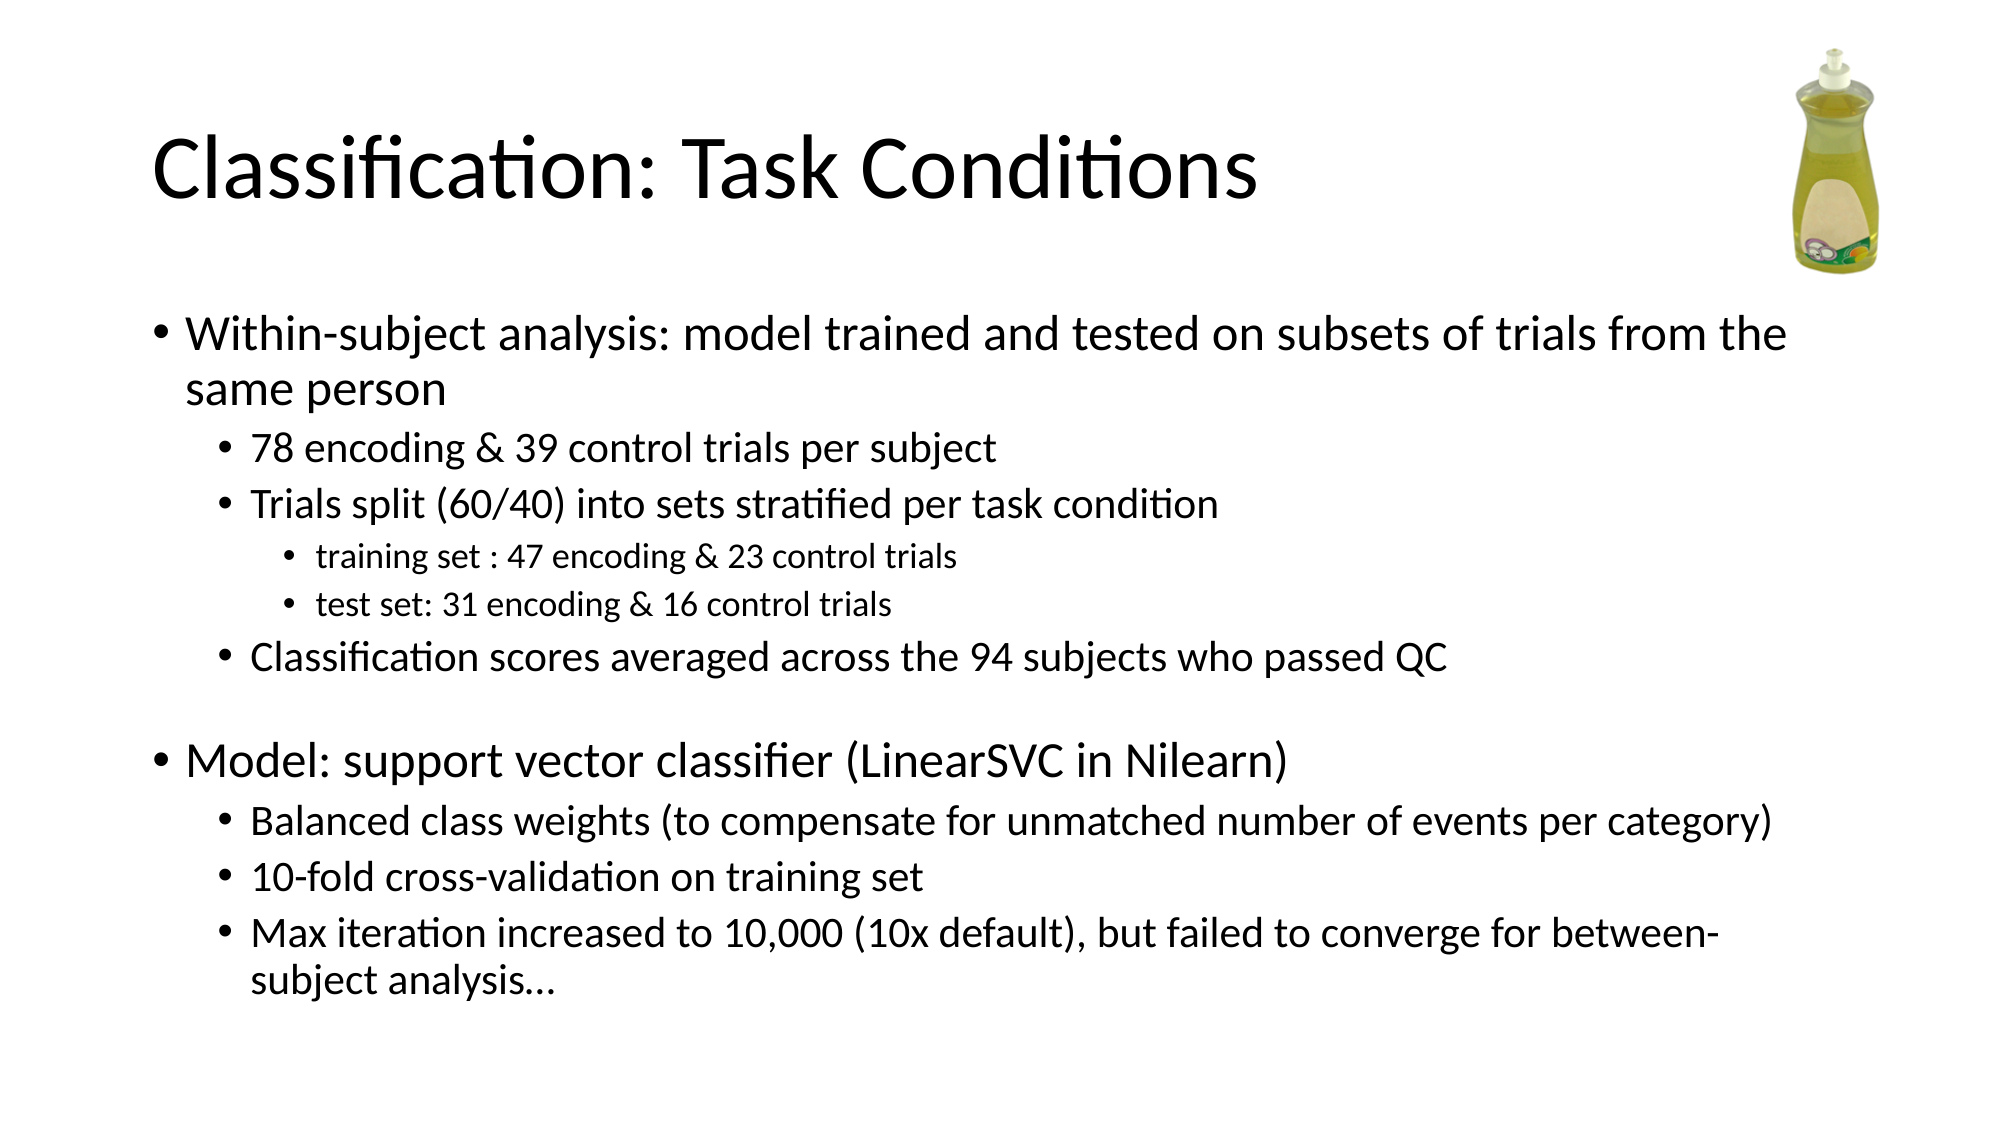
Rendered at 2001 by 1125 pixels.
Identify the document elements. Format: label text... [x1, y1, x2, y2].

title Classification: Task Conditions [137, 59, 1707, 278]
picture [1707, 34, 1964, 291]
list Within-subject analysis: model trained and tested on subsets of trials from the same person 78 encoding & 39 control trials per subject Trials split (60/40) into sets stratified per task condition training set : 47 encoding & 23 control trials test set: 31 encoding & 16 control trials Classification scores averaged across the 94 subjects who passed QC Model: support vector classifier (LinearSVC in Nilearn) Balanced class weights (to compensate for unmatched number of events per category) 10-fold cross-validation on training set Max iteration increased to 10,000 (10x default), but failed to converge for between-subject analysis… [137, 299, 1863, 1014]
